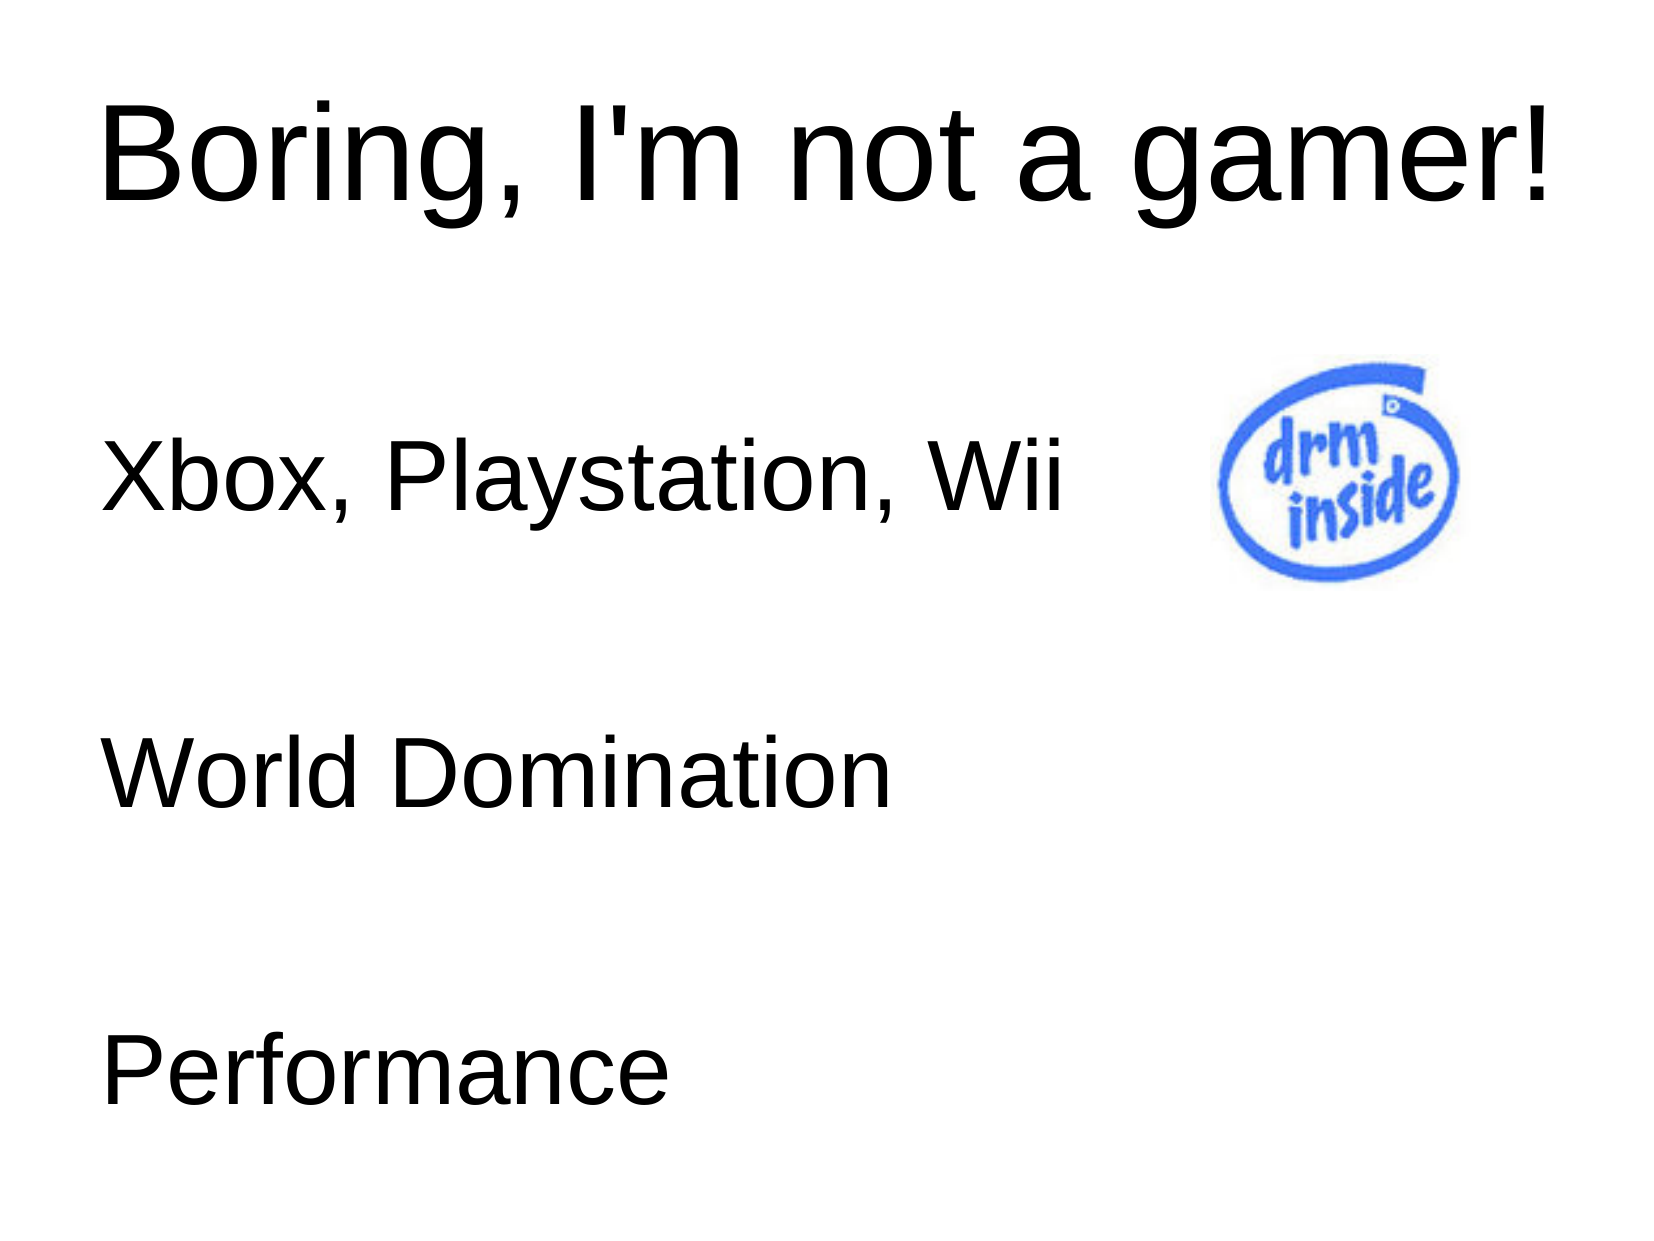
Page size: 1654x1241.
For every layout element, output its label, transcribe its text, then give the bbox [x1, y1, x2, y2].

picture [1210, 354, 1471, 591]
list Xbox, Playstation, Wii World Domination Performance [82, 290, 1571, 1127]
title Boring, I'm not a gamer! [82, 56, 1571, 250]
